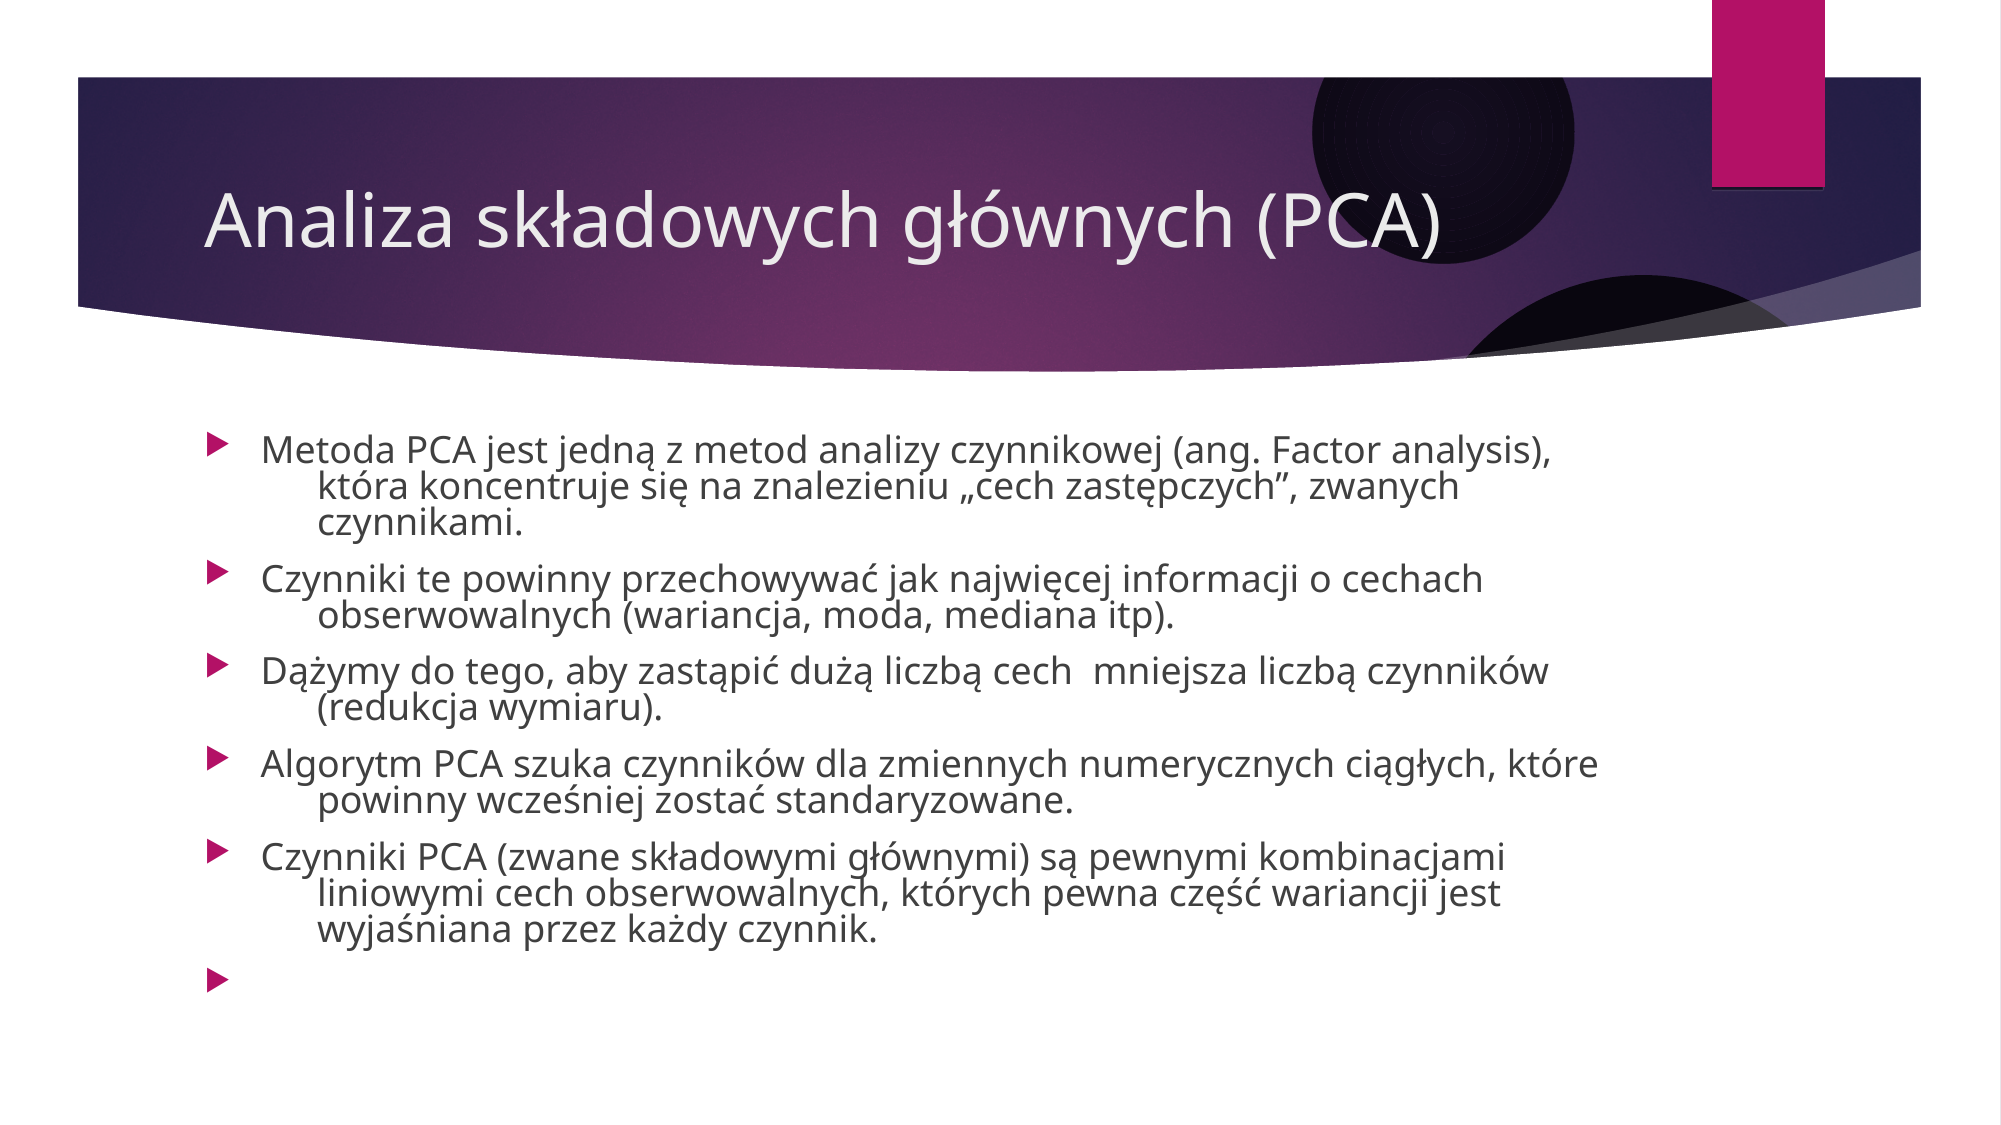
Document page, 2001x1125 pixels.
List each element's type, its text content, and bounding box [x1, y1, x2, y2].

title Analiza składowych głównych (PCA) [189, 159, 1627, 276]
list Metoda PCA jest jedną z metod analizy czynnikowej (ang. Factor analysis), która koncentruje się na znalezieniu „cech zastępczych”, zwanych czynnikami. Czynniki te powinny przechowywać jak najwięcej informacji o cechach obserwowalnych (wariancja, moda, mediana itp). Dążymy do tego, aby zastąpić dużą liczbą cech mniejsza liczbą czynników (redukcja wymiaru). Algorytm PCA szuka czynników dla zmiennych numerycznych ciągłych, które powinny wcześniej zostać standaryzowane. Czynniki PCA (zwane składowymi głównymi) są pewnymi kombinacjami liniowymi cech obserwowalnych, których pewna część wariancji jest wyjaśniana przez każdy czynnik. [189, 427, 1638, 988]
